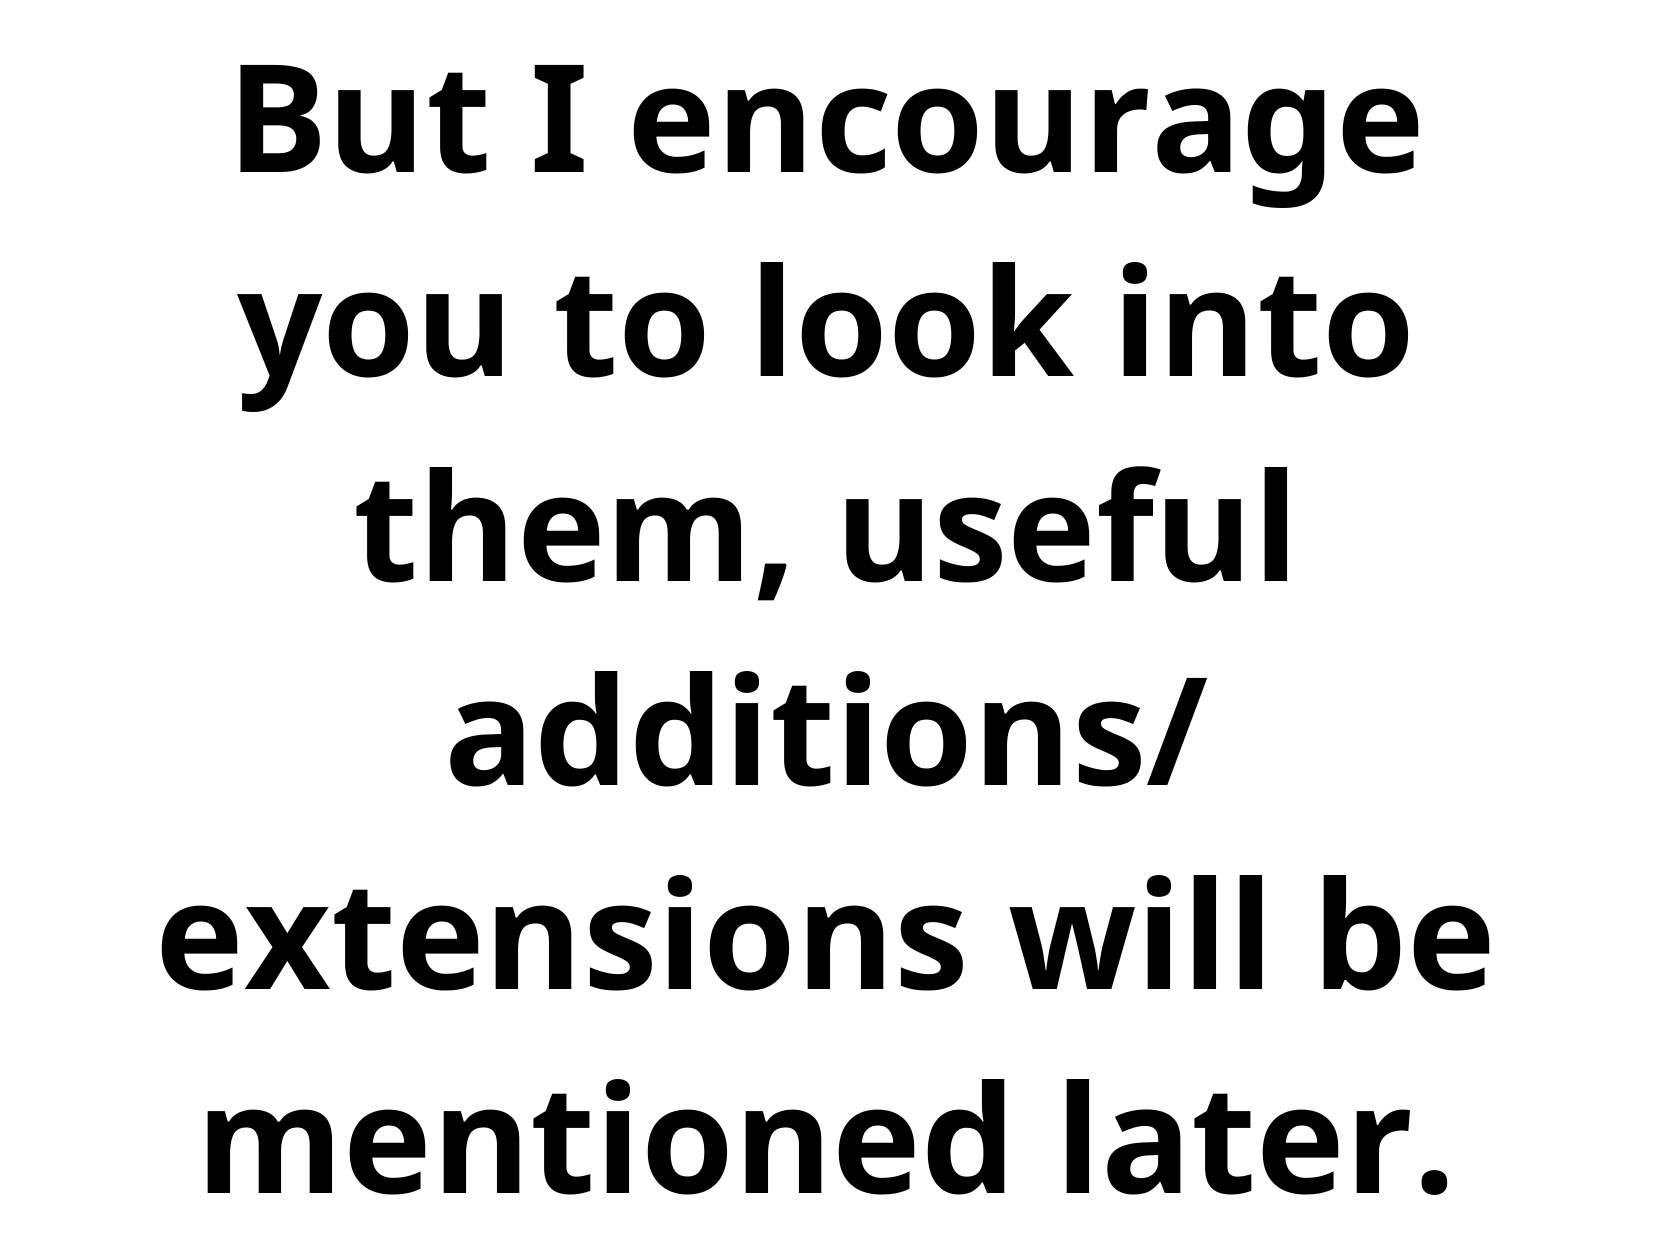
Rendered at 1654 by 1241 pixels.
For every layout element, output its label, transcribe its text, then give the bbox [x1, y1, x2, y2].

title But I encourage you to look into them, useful additions/ extensions will be mentioned later. [82, 49, 1571, 1201]
